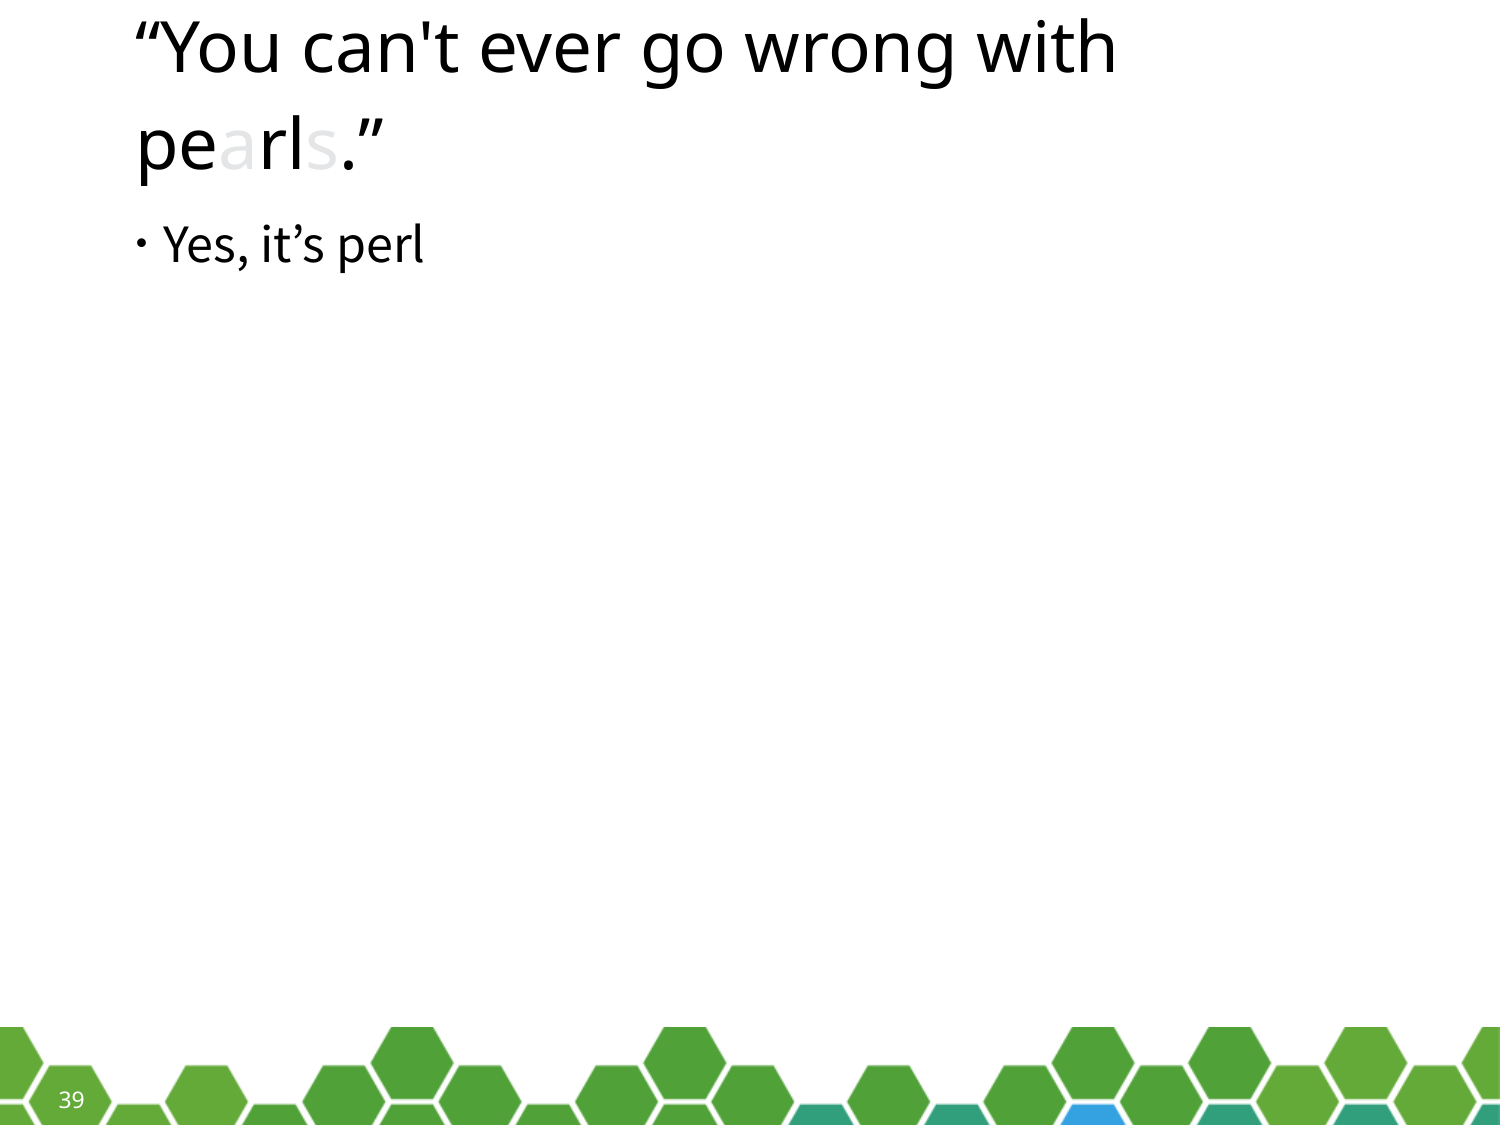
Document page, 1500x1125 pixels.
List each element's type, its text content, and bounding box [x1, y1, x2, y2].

list Yes, it’s perl [135, 208, 1372, 862]
picture [0, 1027, 1500, 1125]
title “You can't ever go wrong with pearls.” [135, 12, 1372, 175]
